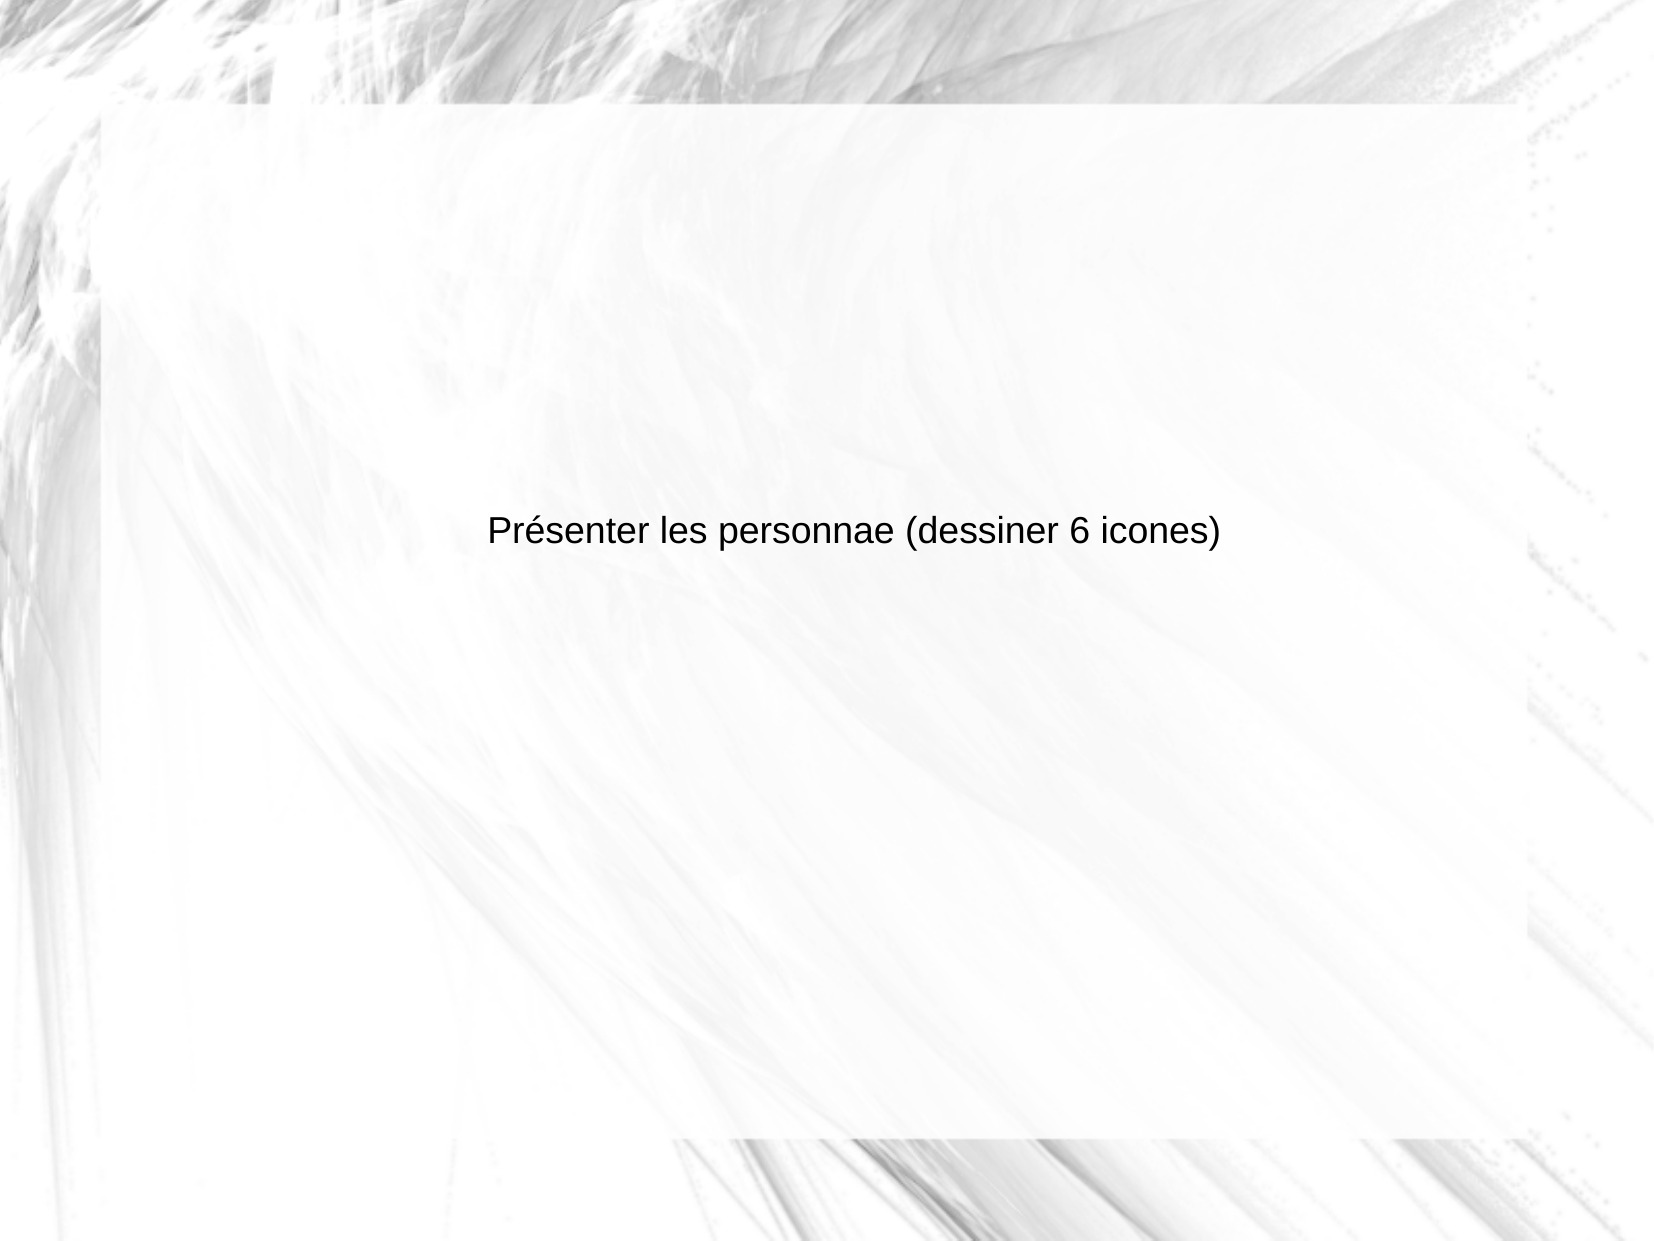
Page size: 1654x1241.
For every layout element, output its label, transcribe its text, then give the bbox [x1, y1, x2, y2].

picture [0, 0, 1654, 1241]
text_box Présenter les personnae (dessiner 6 icones) [472, 501, 1237, 559]
